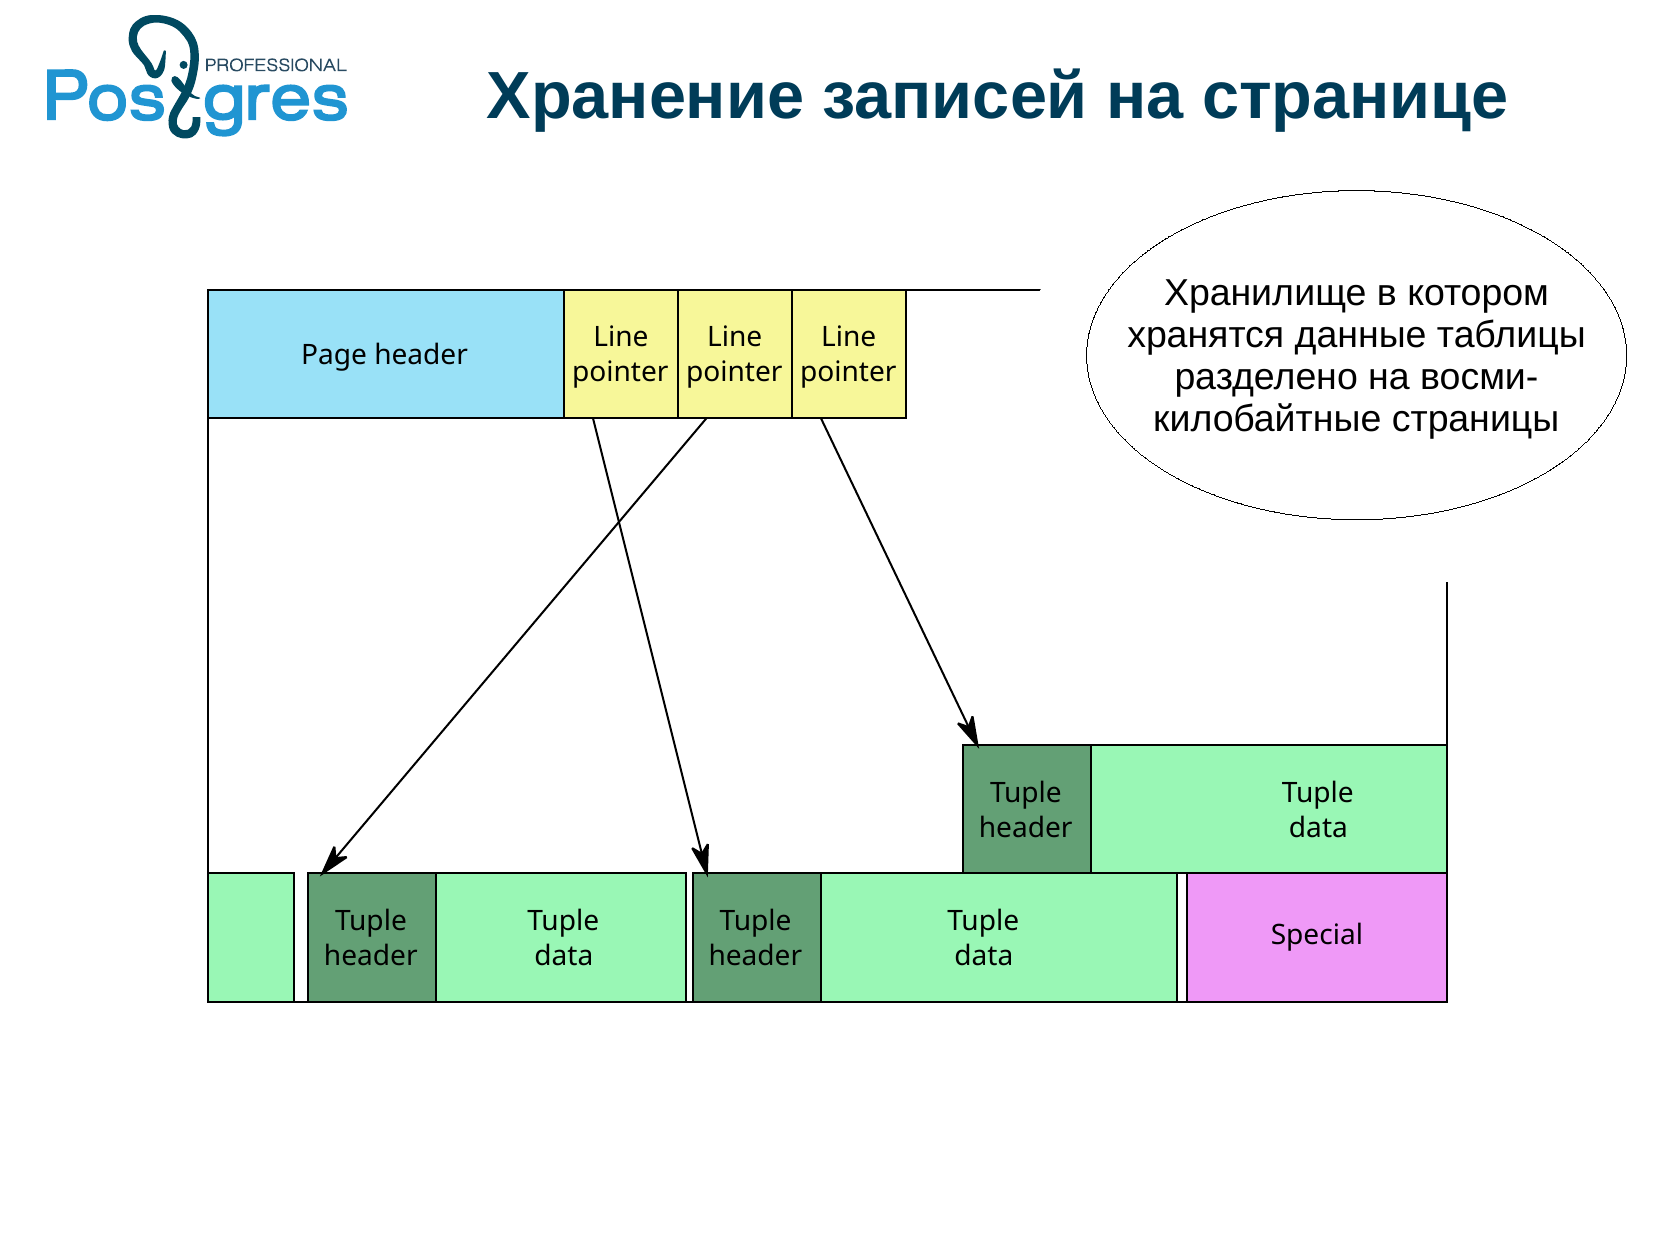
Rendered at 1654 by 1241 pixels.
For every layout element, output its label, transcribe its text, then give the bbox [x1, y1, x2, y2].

text_box Хранилище в котором хранятся данные таблицы разделено на восми- килобайтные страницы [1086, 190, 1627, 520]
text_box [1015, 153, 1654, 591]
picture [0, 0, 1654, 1241]
title Хранение записей на странице [389, 49, 1607, 142]
